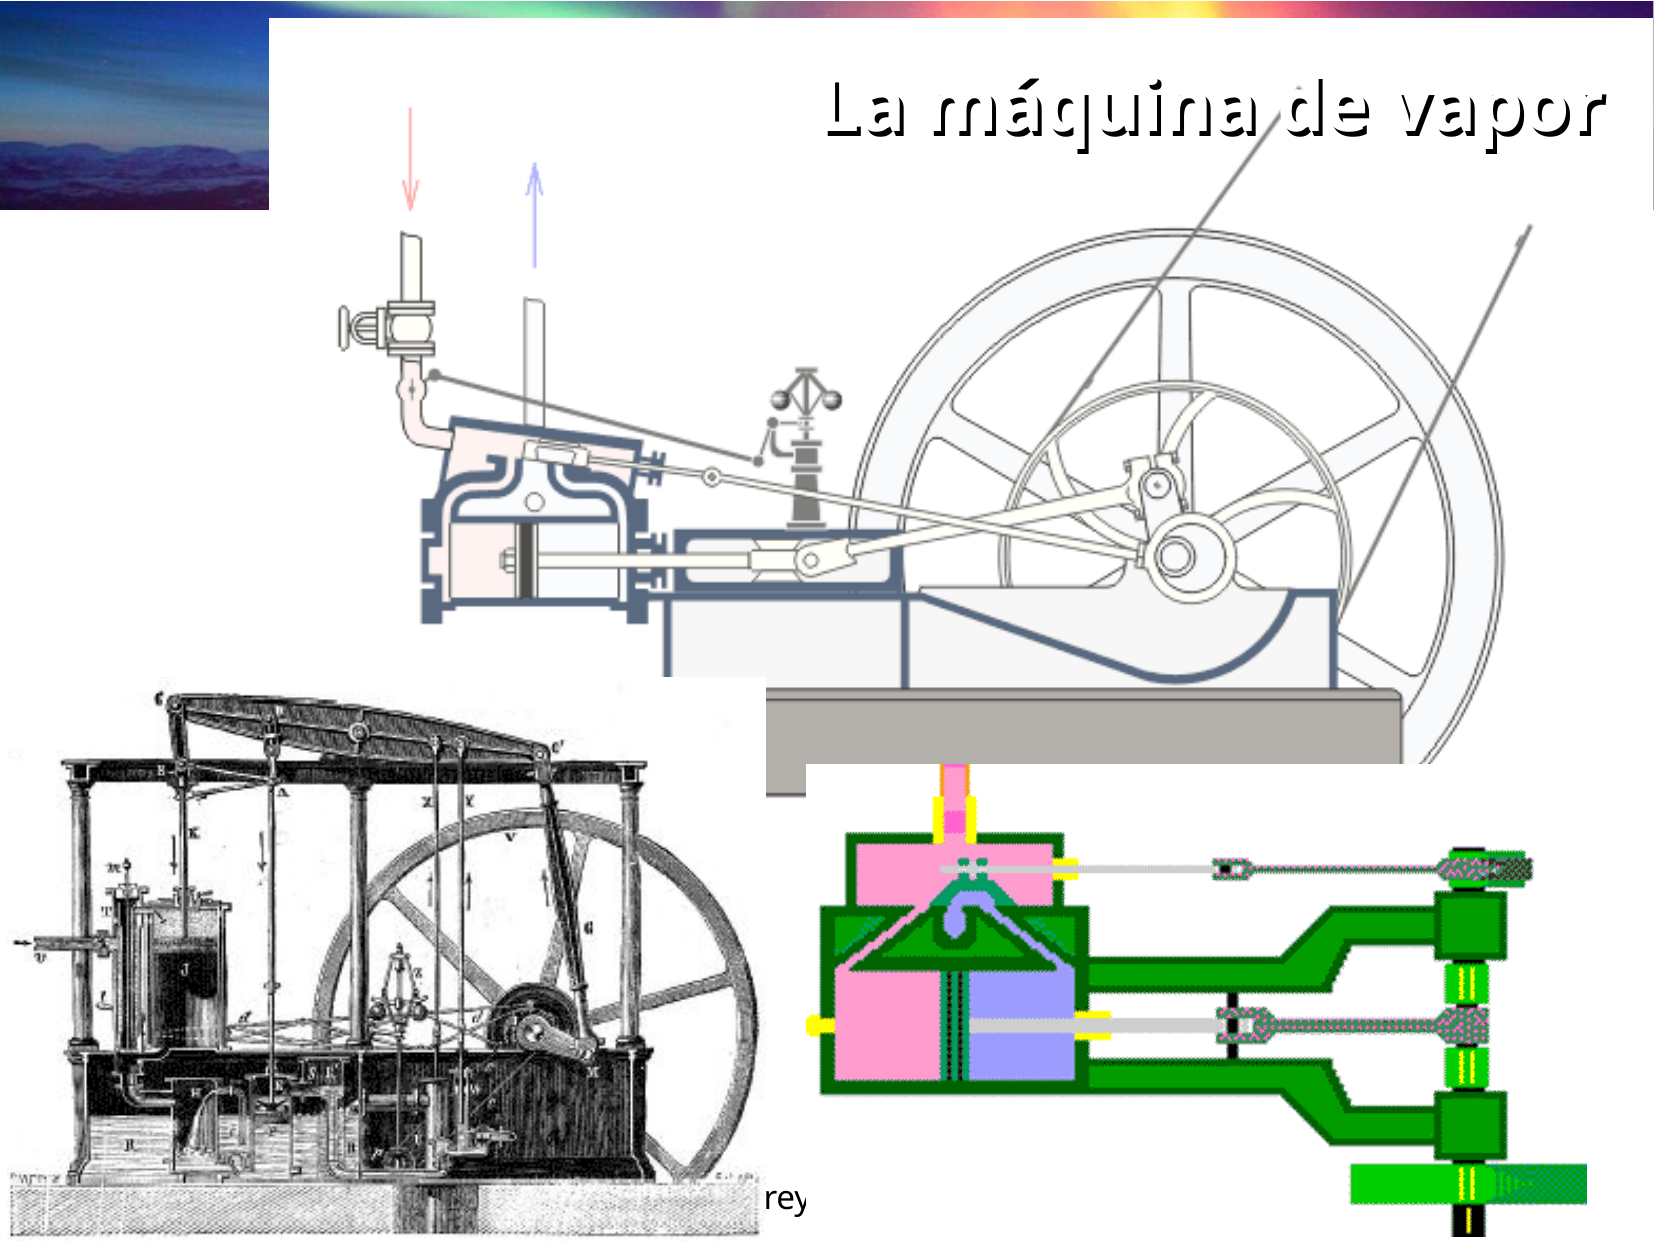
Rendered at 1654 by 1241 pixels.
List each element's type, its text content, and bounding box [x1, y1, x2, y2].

title La máquina de vapor [45, 15, 1606, 191]
picture [0, 1, 1654, 1241]
